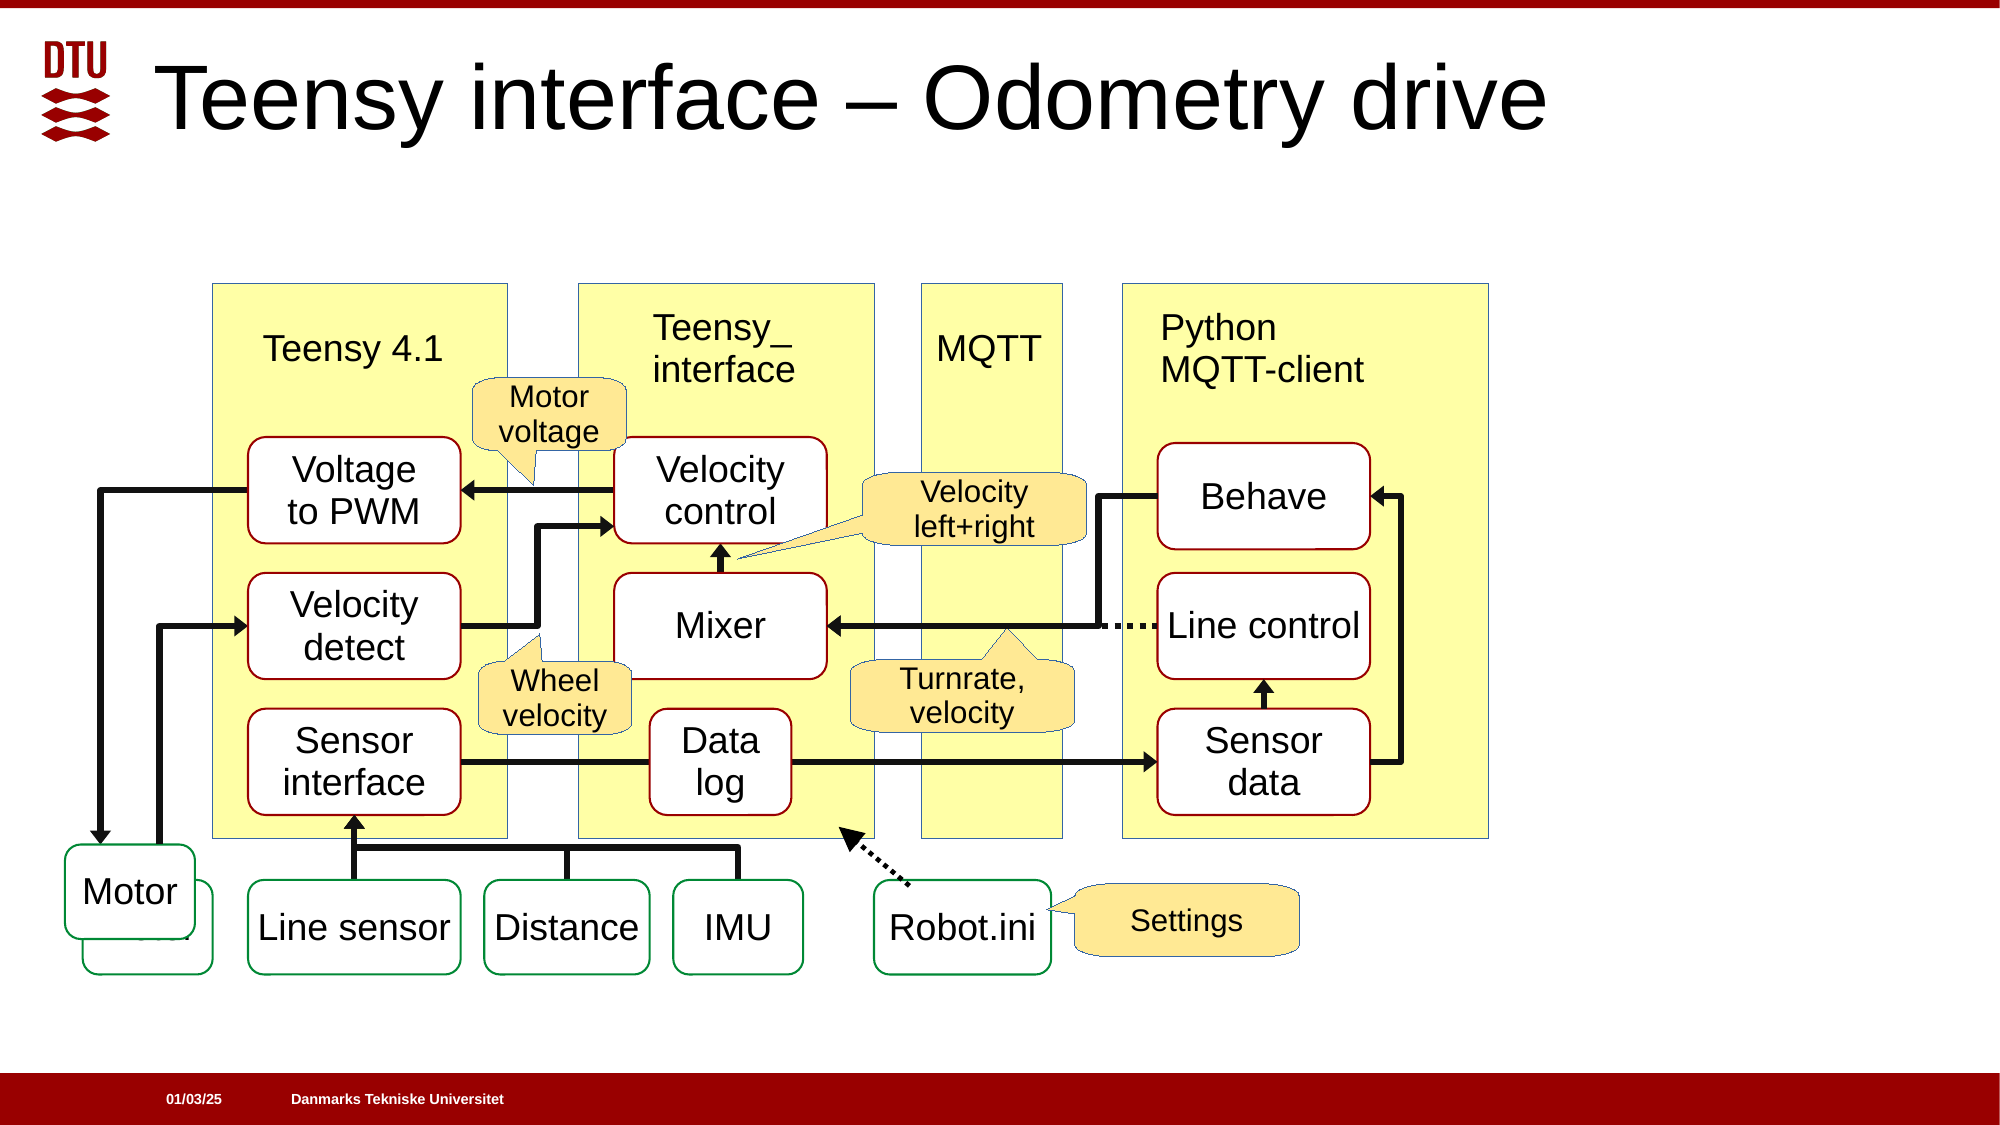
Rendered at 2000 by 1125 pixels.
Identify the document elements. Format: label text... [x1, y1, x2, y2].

text_box [578, 528, 719, 661]
text_box Sensor interface [248, 708, 461, 816]
text_box Line control [1157, 572, 1371, 680]
text_box Motor [82, 879, 213, 975]
text_box [578, 765, 875, 839]
text_box Settings [1046, 883, 1300, 957]
text_box Motor [64, 844, 195, 940]
text_box [921, 629, 1004, 659]
text_box [356, 765, 508, 839]
text_box [921, 765, 1063, 839]
text_box Voltage to PWM [248, 437, 461, 544]
text_box Behave [1157, 442, 1371, 550]
text_box Distance [484, 879, 650, 975]
text_box Line sensor [248, 879, 461, 975]
title Teensy interface – Odometry drive [153, 46, 1900, 192]
text_box [1122, 283, 1489, 839]
text_box [1010, 629, 1063, 662]
text_box MQTT [921, 320, 1063, 378]
text_box Velocity control [614, 437, 827, 544]
text_box [212, 627, 508, 839]
text_box [921, 378, 1063, 473]
text_box Robot.ini [874, 879, 1052, 975]
text_box [578, 627, 875, 759]
text_box Wheel velocity [478, 633, 632, 735]
text_box [921, 545, 1063, 623]
text_box Mixer [614, 572, 827, 680]
text_box Teensy_ interface [637, 299, 921, 399]
text_box [578, 283, 875, 527]
text_box [578, 450, 614, 487]
text_box [921, 283, 1063, 320]
text_box Velocity left+right [737, 472, 1087, 560]
text_box Turnrate, velocity [850, 629, 1075, 733]
text_box Velocity detect [248, 572, 461, 680]
text_box Python MQTT-client [1145, 299, 1380, 399]
text_box Sensor data [1157, 708, 1371, 816]
text_box Data log [649, 708, 792, 816]
text_box [212, 283, 508, 489]
text_box Teensy 4.1 [248, 320, 534, 378]
text_box [578, 493, 614, 525]
text_box [921, 730, 1063, 759]
text_box IMU [673, 879, 804, 975]
text_box [212, 492, 508, 625]
text_box Motor voltage [472, 377, 627, 486]
text_box [722, 534, 875, 625]
text_box [1122, 498, 1397, 760]
